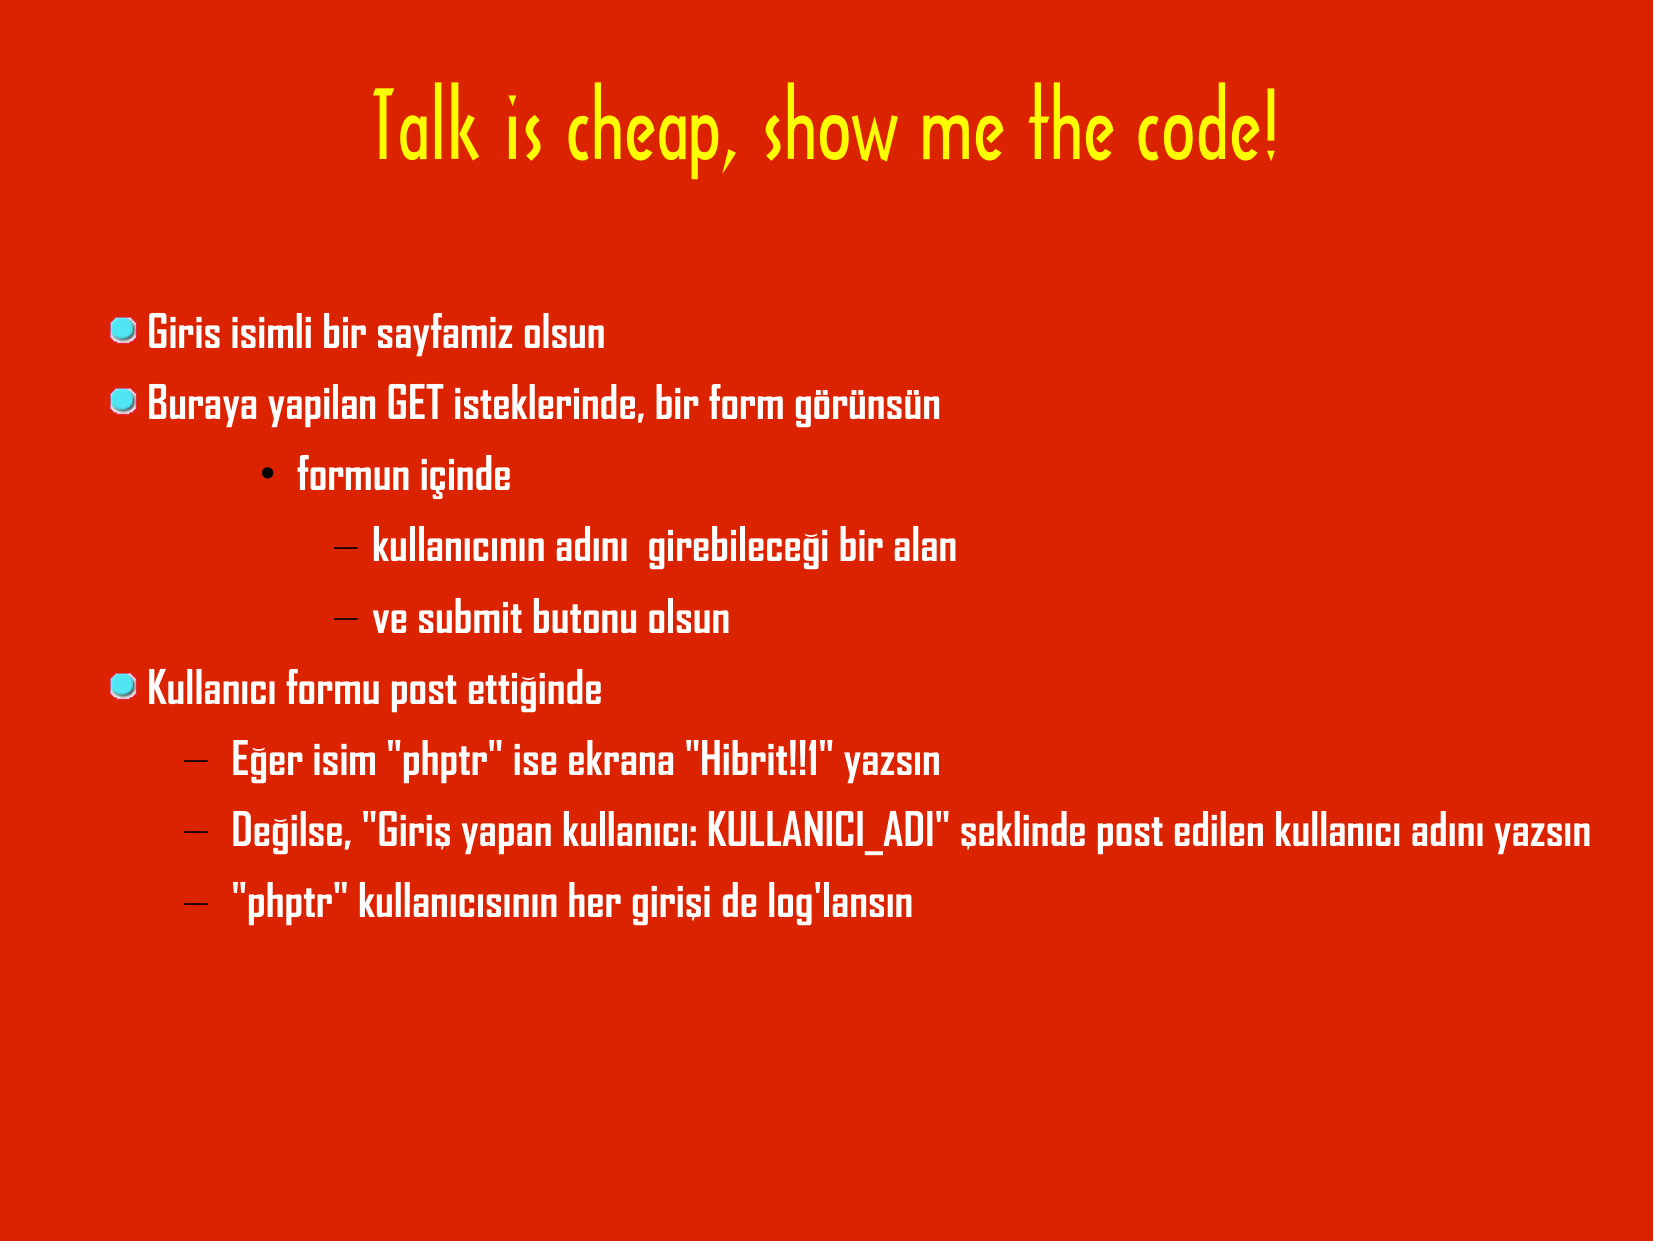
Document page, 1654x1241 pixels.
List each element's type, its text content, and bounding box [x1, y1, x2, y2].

text_box Talk is cheap, show me the code! [355, 75, 1298, 189]
text_box Giris isimli bir sayfamiz olsun Buraya yapilan GET isteklerinde, bir form görünsün formun içinde kullanıcının adını girebileceği bir alan ve submit butonu olsun Kullanıcı formu post ettiğinde Eğer isim "phptr" ise ekrana "Hibrit!!1" yazsın Değilse, "Giriş yapan kullanıcı: KULLANICI_ADI" şeklinde post edilen kullanıcı adını yazsın "phptr" kullanıcısının her girişi de log'lansın [94, 224, 1605, 938]
